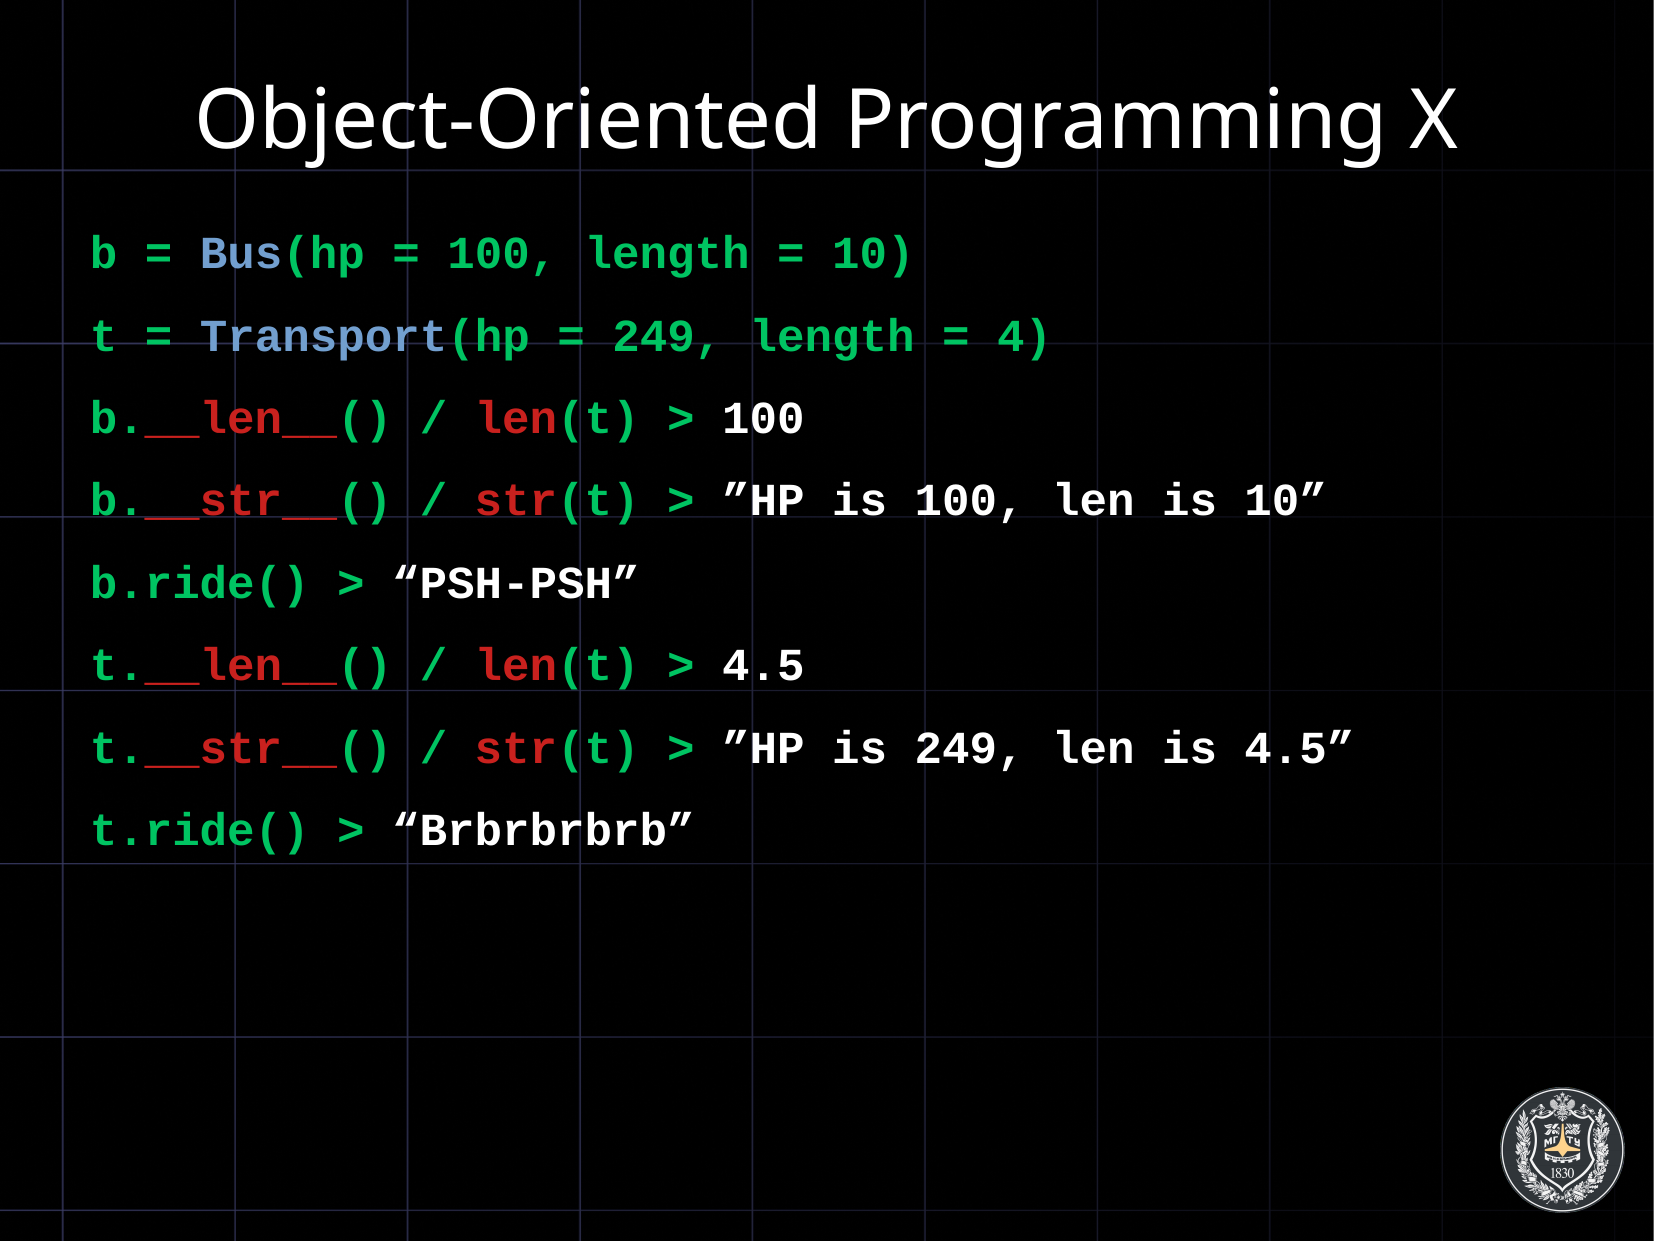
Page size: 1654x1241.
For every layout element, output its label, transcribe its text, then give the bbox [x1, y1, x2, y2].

picture [0, 0, 1654, 1241]
text_box b = Bus(hp = 100, length = 10) t = Transport(hp = 249, length = 4) b.__len__() / len(t) > 100 b.__str__() / str(t) > ”HP is 100, len is 10” b.ride() > “PSH-PSH” t.__len__() / len(t) > 4.5 t.__str__() / str(t) > ”HP is 249, len is 4.5” t.ride() > “Brbrbrbrb” [74, 187, 1575, 1241]
text_box Object-Oriented Programming X [82, 37, 1571, 193]
